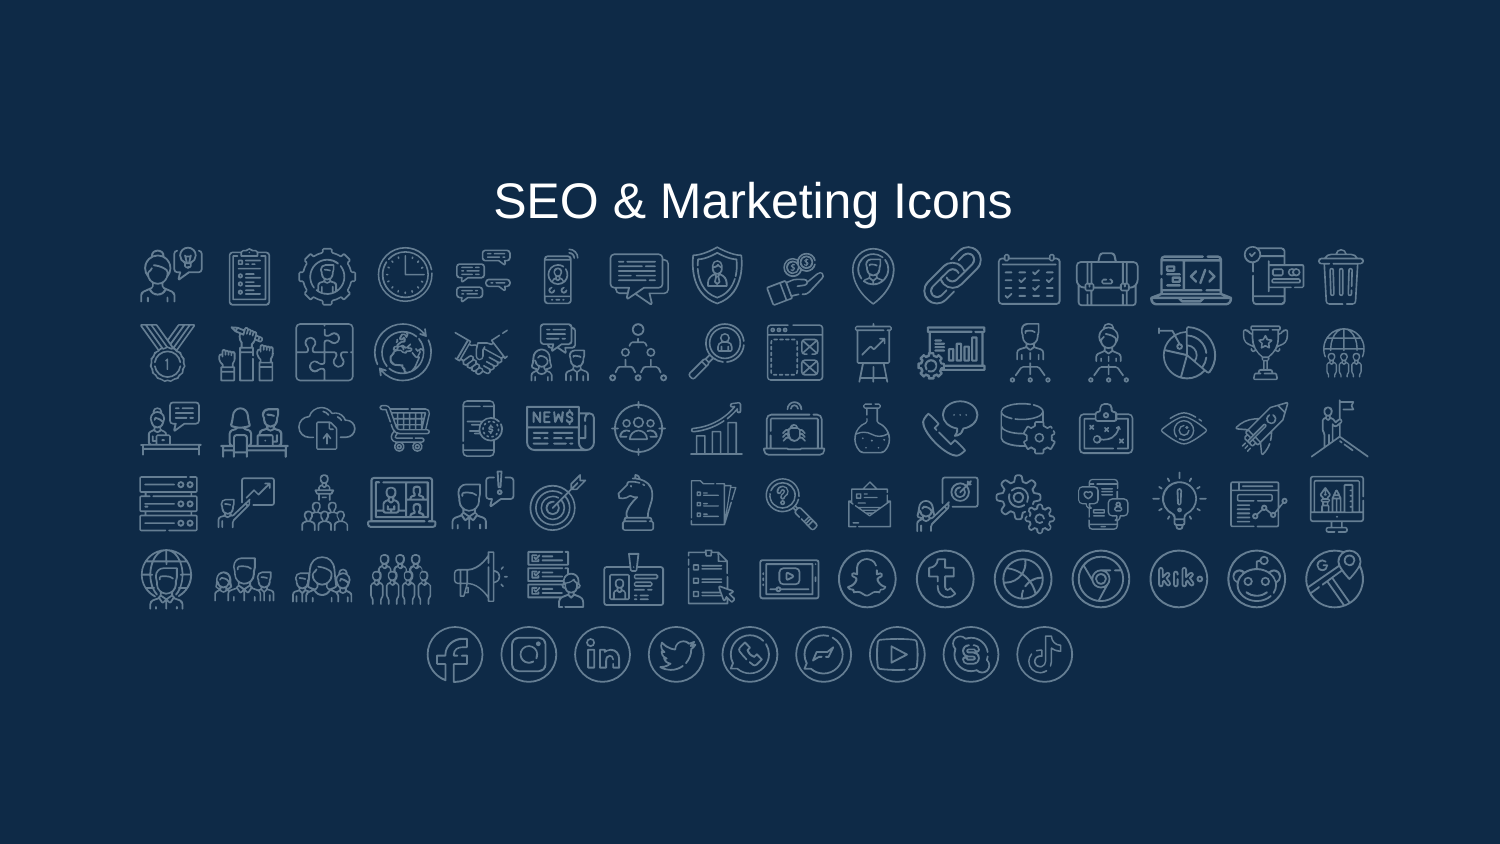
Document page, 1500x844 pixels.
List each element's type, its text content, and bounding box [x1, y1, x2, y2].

text_box [1149, 549, 1209, 609]
text_box [628, 337, 648, 347]
text_box [1271, 268, 1284, 277]
text_box [1305, 549, 1364, 609]
text_box [1236, 493, 1273, 502]
text_box [373, 323, 427, 366]
text_box [1150, 255, 1233, 306]
text_box [1009, 362, 1051, 383]
text_box [692, 590, 700, 598]
text_box [765, 478, 818, 531]
text_box [922, 412, 966, 457]
text_box [837, 549, 897, 609]
text_box [186, 481, 194, 489]
text_box [217, 477, 275, 529]
text_box [923, 246, 982, 305]
text_box [1095, 322, 1122, 363]
text_box [214, 557, 275, 602]
text_box [451, 483, 487, 530]
text_box [766, 252, 825, 306]
text_box [1078, 403, 1134, 455]
text_box [687, 567, 735, 605]
text_box [690, 480, 738, 526]
text_box [500, 626, 558, 683]
text_box [177, 519, 185, 527]
text_box [220, 407, 289, 458]
text_box [1088, 364, 1130, 383]
text_box [795, 626, 853, 683]
text_box [1230, 481, 1288, 528]
text_box [140, 249, 176, 303]
text_box [543, 248, 579, 305]
text_box [692, 564, 700, 571]
text_box [539, 323, 589, 382]
text_box [916, 476, 979, 533]
text_box [485, 278, 511, 292]
text_box [854, 322, 892, 383]
text_box [1158, 481, 1201, 530]
text_box [854, 403, 891, 454]
text_box [381, 330, 425, 375]
text_box [316, 421, 338, 450]
text_box [692, 577, 700, 584]
text_box [1235, 401, 1289, 456]
text_box [620, 347, 630, 357]
text_box [950, 480, 972, 502]
text_box [1071, 549, 1131, 609]
text_box [218, 348, 236, 382]
text_box [378, 339, 432, 382]
text_box [370, 554, 432, 605]
text_box [688, 323, 745, 380]
text_box [367, 476, 437, 528]
text_box [617, 474, 655, 531]
text_box [1034, 432, 1045, 443]
text_box [691, 246, 743, 305]
text_box [527, 567, 585, 608]
text_box [1347, 267, 1353, 297]
text_box [1329, 267, 1335, 297]
title SEO & Marketing Icons [175, 153, 1332, 233]
text_box [997, 253, 1061, 305]
text_box [169, 401, 200, 432]
text_box [1105, 377, 1112, 383]
text_box [1101, 488, 1114, 493]
text_box [456, 263, 486, 283]
text_box [527, 550, 570, 566]
text_box [529, 474, 587, 531]
text_box [915, 549, 975, 609]
text_box [1160, 412, 1208, 445]
text_box [1338, 267, 1344, 297]
text_box [298, 406, 356, 439]
text_box [140, 549, 193, 610]
text_box [1242, 325, 1289, 381]
text_box [298, 247, 357, 306]
text_box [173, 246, 203, 281]
text_box [230, 326, 263, 382]
text_box [177, 481, 185, 489]
text_box [917, 326, 986, 380]
text_box [690, 421, 743, 455]
text_box [228, 248, 271, 306]
text_box [426, 626, 484, 683]
text_box [526, 405, 595, 452]
text_box [687, 549, 728, 575]
text_box [993, 549, 1053, 609]
text_box [1227, 549, 1287, 609]
text_box [481, 249, 511, 266]
text_box [1158, 326, 1217, 380]
text_box [646, 347, 656, 357]
text_box [690, 402, 742, 433]
text_box [611, 400, 667, 456]
text_box [721, 626, 779, 683]
text_box [462, 400, 503, 457]
text_box [942, 626, 1000, 683]
text_box [140, 324, 196, 383]
text_box [759, 559, 820, 600]
text_box [496, 470, 503, 496]
text_box [377, 246, 433, 303]
text_box [786, 401, 803, 411]
text_box [852, 247, 895, 305]
text_box [139, 476, 198, 532]
text_box [530, 348, 553, 382]
text_box [454, 331, 508, 376]
text_box [763, 413, 826, 456]
text_box [942, 400, 979, 437]
text_box [1165, 273, 1181, 283]
text_box [140, 407, 202, 456]
text_box [1165, 265, 1176, 272]
text_box [485, 476, 515, 508]
text_box [186, 519, 194, 527]
text_box [301, 474, 349, 532]
text_box [1317, 249, 1365, 305]
text_box [603, 552, 665, 606]
text_box [1271, 278, 1301, 284]
text_box [1311, 399, 1369, 458]
text_box [995, 474, 1056, 535]
text_box [1323, 328, 1365, 378]
text_box [1078, 478, 1129, 530]
text_box [609, 358, 668, 382]
text_box [1075, 252, 1139, 307]
text_box [1243, 246, 1305, 306]
text_box [1000, 402, 1056, 455]
text_box [1016, 626, 1074, 683]
text_box [647, 626, 705, 683]
text_box [574, 626, 631, 683]
text_box [848, 481, 892, 528]
text_box [631, 323, 645, 336]
text_box [868, 626, 926, 683]
text_box [1309, 475, 1365, 533]
text_box [456, 286, 484, 303]
text_box [1016, 323, 1045, 361]
text_box [295, 323, 354, 382]
text_box [379, 404, 431, 452]
text_box [256, 344, 274, 382]
text_box [453, 551, 501, 602]
text_box [766, 324, 824, 381]
text_box [1287, 268, 1301, 277]
text_box [609, 253, 669, 306]
text_box [292, 556, 353, 603]
